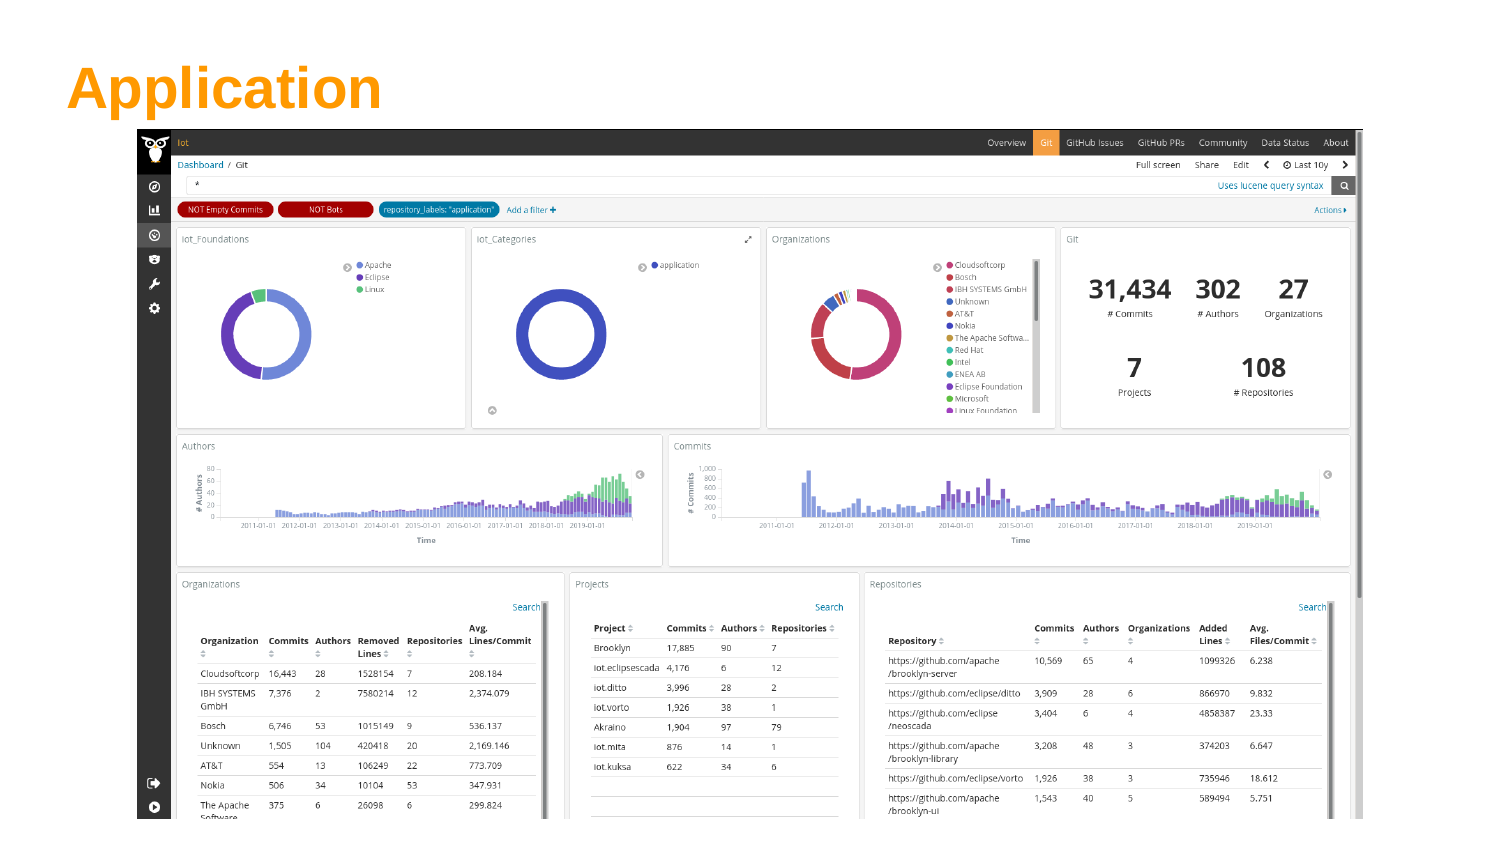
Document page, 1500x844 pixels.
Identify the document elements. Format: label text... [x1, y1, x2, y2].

title Application [51, 35, 1449, 130]
picture [137, 129, 1363, 819]
